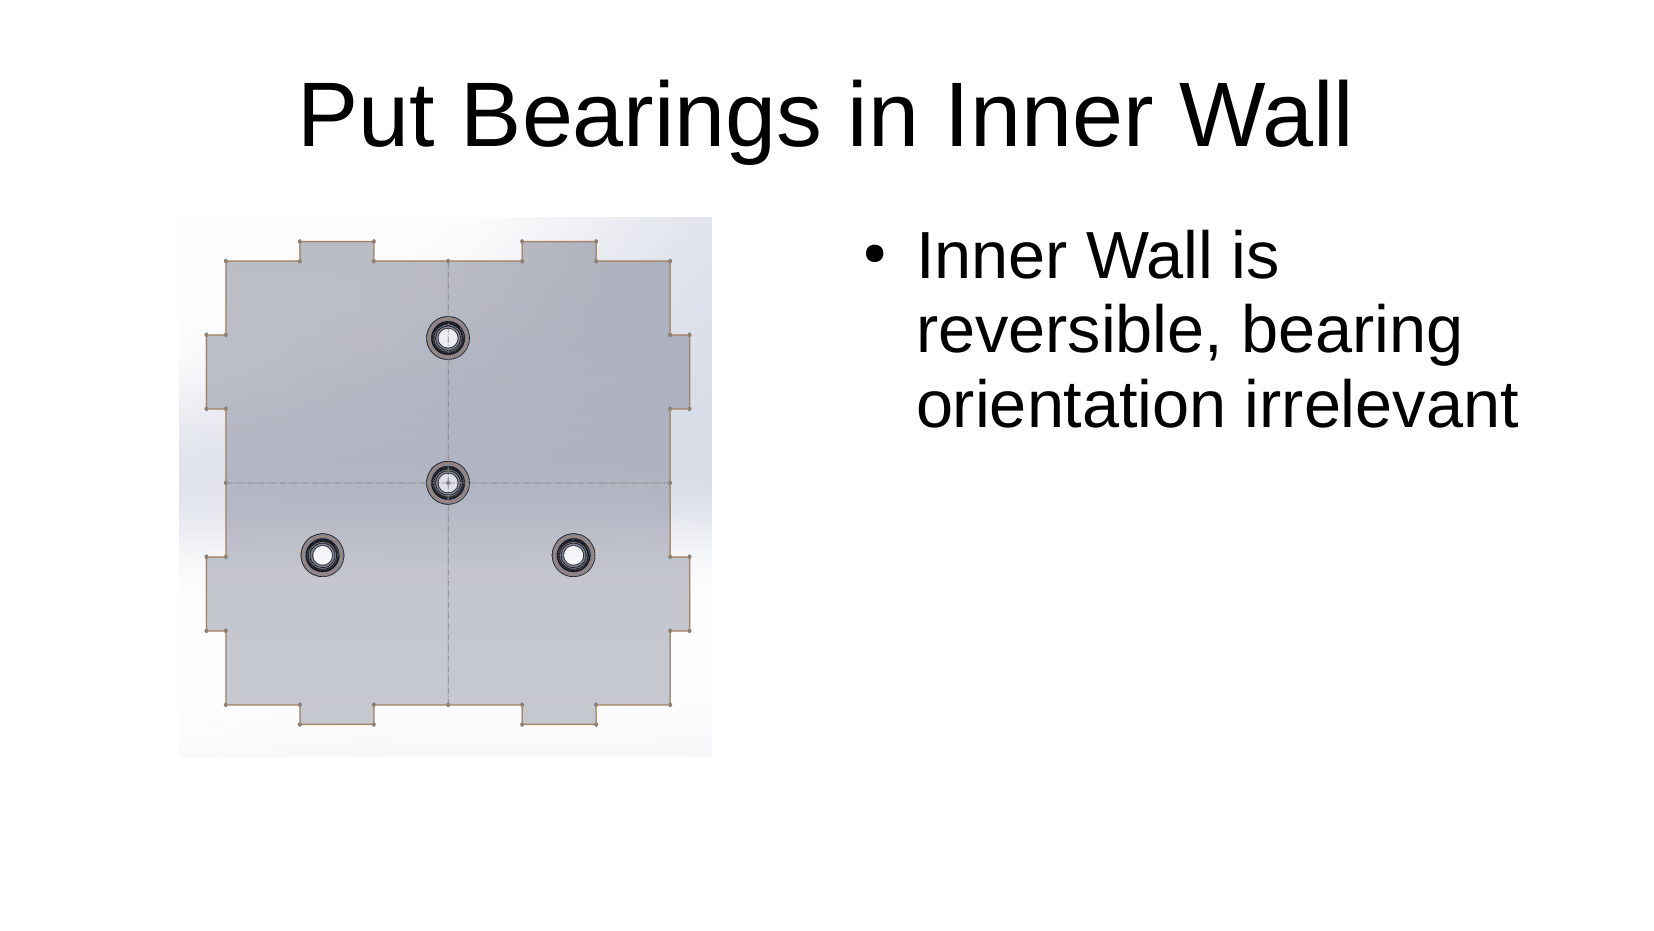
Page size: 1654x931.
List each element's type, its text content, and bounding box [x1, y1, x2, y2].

picture [179, 217, 712, 758]
title Put Bearings in Inner Wall [82, 37, 1571, 193]
list Inner Wall is reversible, bearing orientation irrelevant [845, 217, 1572, 758]
